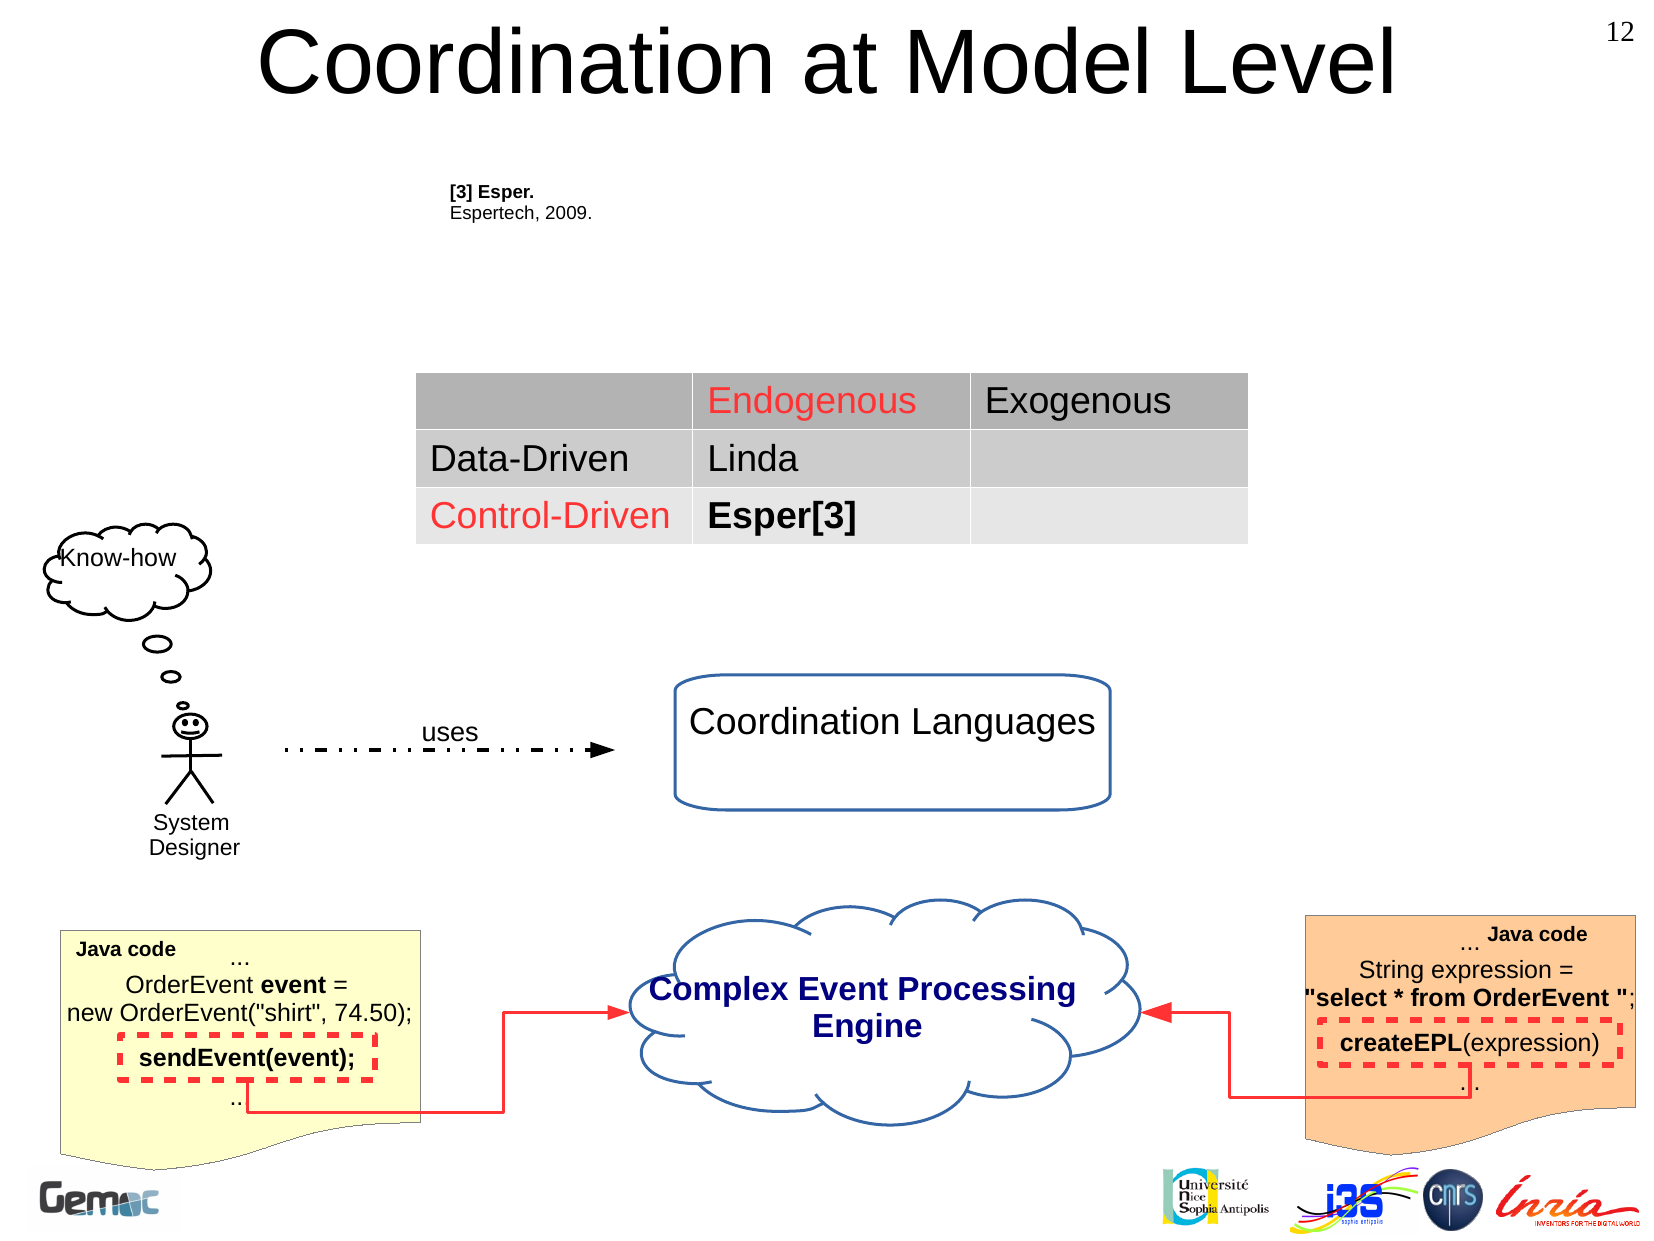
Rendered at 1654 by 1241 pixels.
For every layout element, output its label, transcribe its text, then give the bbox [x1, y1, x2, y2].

text_box sendEvent(event); [120, 1035, 376, 1081]
table_header [416, 373, 692, 429]
table_header Endogenous [693, 373, 970, 429]
text_box Know-how [44, 524, 211, 621]
title Coordination at Model Level [84, 0, 1573, 166]
text_box Know-how [143, 636, 172, 653]
text_box Java code [61, 930, 211, 984]
text_box createEPL(expression) [1320, 1020, 1621, 1066]
text_box Know-how [161, 671, 181, 683]
table_cell Data-Driven [416, 430, 692, 487]
text_box [173, 714, 208, 739]
text_box Coordination Languages [675, 674, 1111, 811]
table_cell [971, 488, 1248, 544]
table_cell [971, 430, 1248, 487]
picture [1137, 1150, 1647, 1241]
text_box System Designer [92, 774, 297, 870]
text_box Complex Event Processing Engine [630, 900, 1141, 1126]
table_cell Control-Driven [416, 488, 692, 544]
table_header Exogenous [971, 373, 1248, 429]
text_box Java code [1455, 915, 1621, 977]
text_box [3] Esper. Espertech, 2009. [435, 174, 1381, 316]
text_box ... OrderEvent event = new OrderEvent("shirt", 74.50); ... [60, 930, 421, 1171]
table_cell Esper[3] [693, 488, 970, 544]
table_cell Linda [693, 430, 970, 487]
text_box ... String expression = "select * from OrderEvent "; ... [1305, 915, 1636, 1156]
